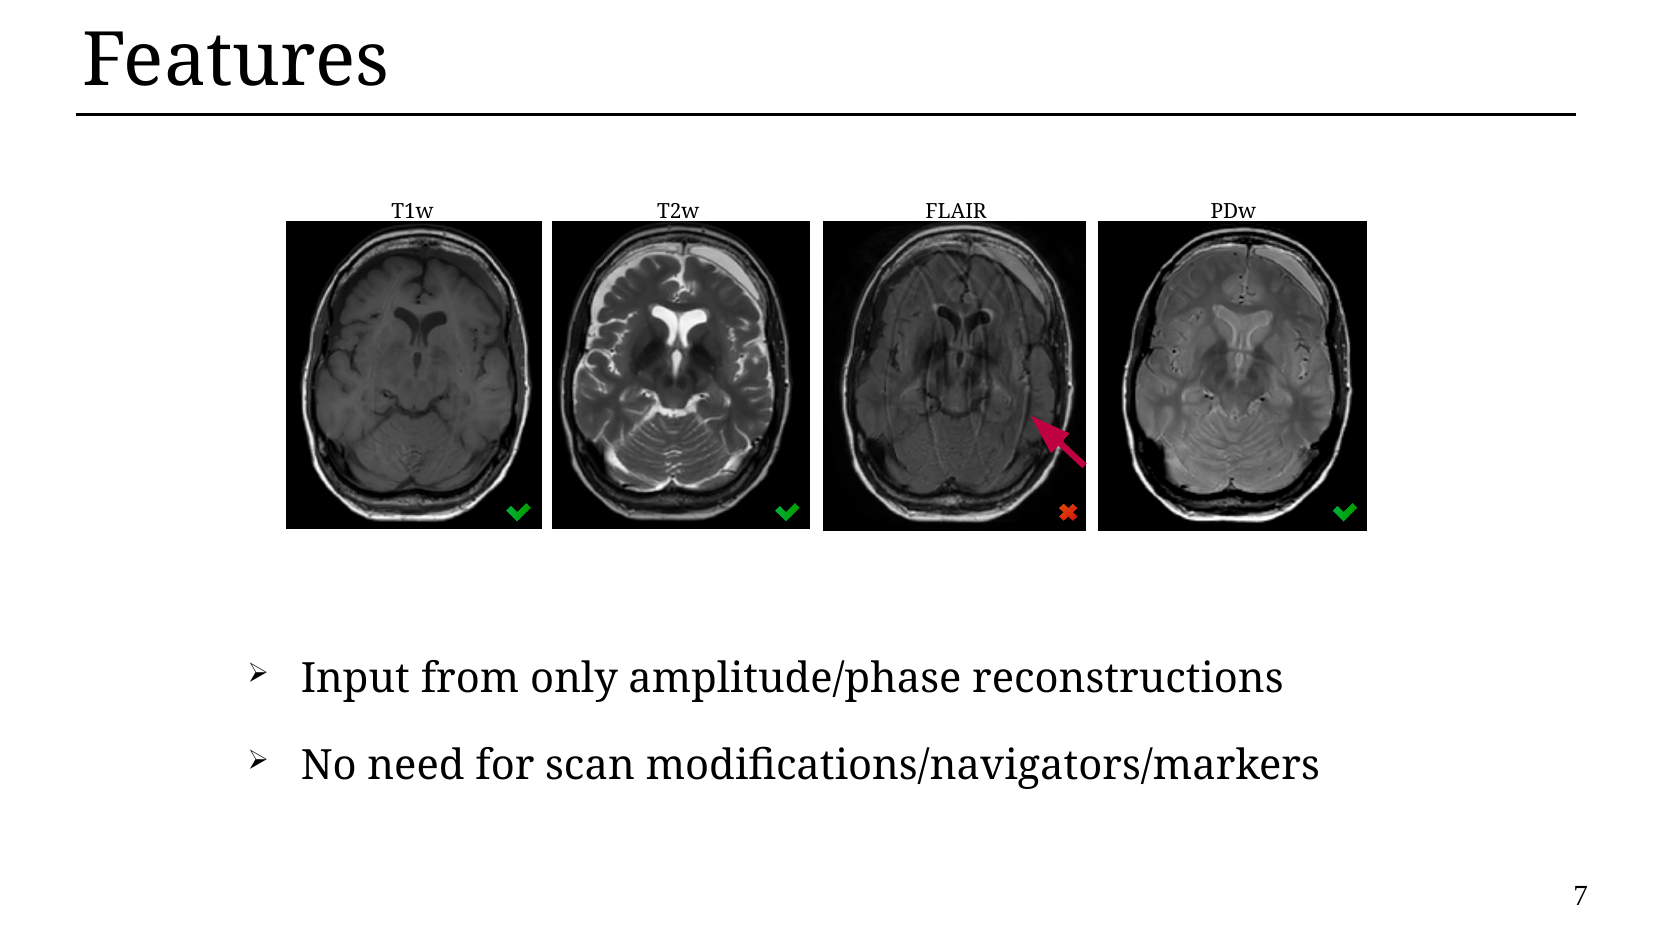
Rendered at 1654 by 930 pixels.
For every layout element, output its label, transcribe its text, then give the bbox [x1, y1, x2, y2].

text_box PDw [1105, 188, 1361, 228]
text_box T2w [550, 188, 806, 228]
picture [1098, 221, 1367, 531]
text_box FLAIR [828, 188, 1084, 228]
picture [552, 221, 810, 529]
picture [823, 221, 1086, 531]
title Features [82, 7, 1571, 105]
picture [286, 221, 542, 529]
text_box T1w [285, 188, 541, 228]
list Input from only amplitude/phase reconstructions No need for scan modifications/navigators/markers [229, 648, 1459, 836]
